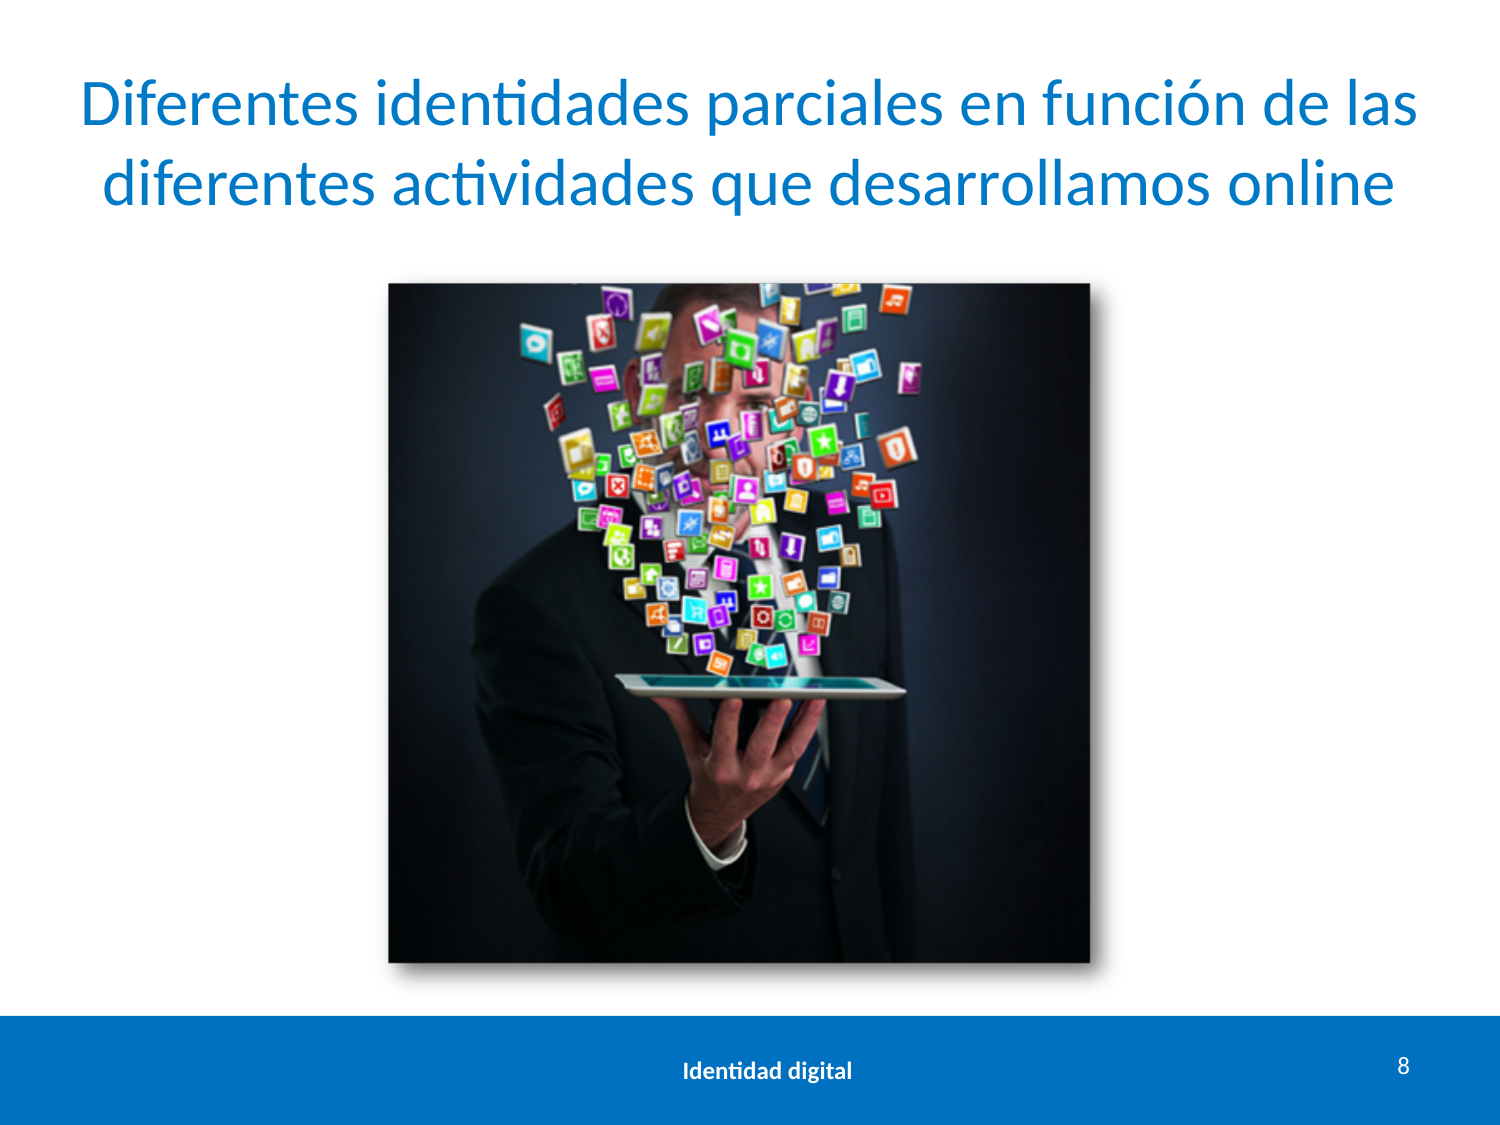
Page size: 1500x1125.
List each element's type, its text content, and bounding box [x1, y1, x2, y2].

slide_number 14 [1074, 1042, 1425, 1103]
title Diferentes identidades parciales en función de las diferentes actividades que desarrollamos online [53, 45, 1447, 233]
picture [367, 262, 1132, 1005]
text_box Identidad digital [496, 1046, 1040, 1107]
